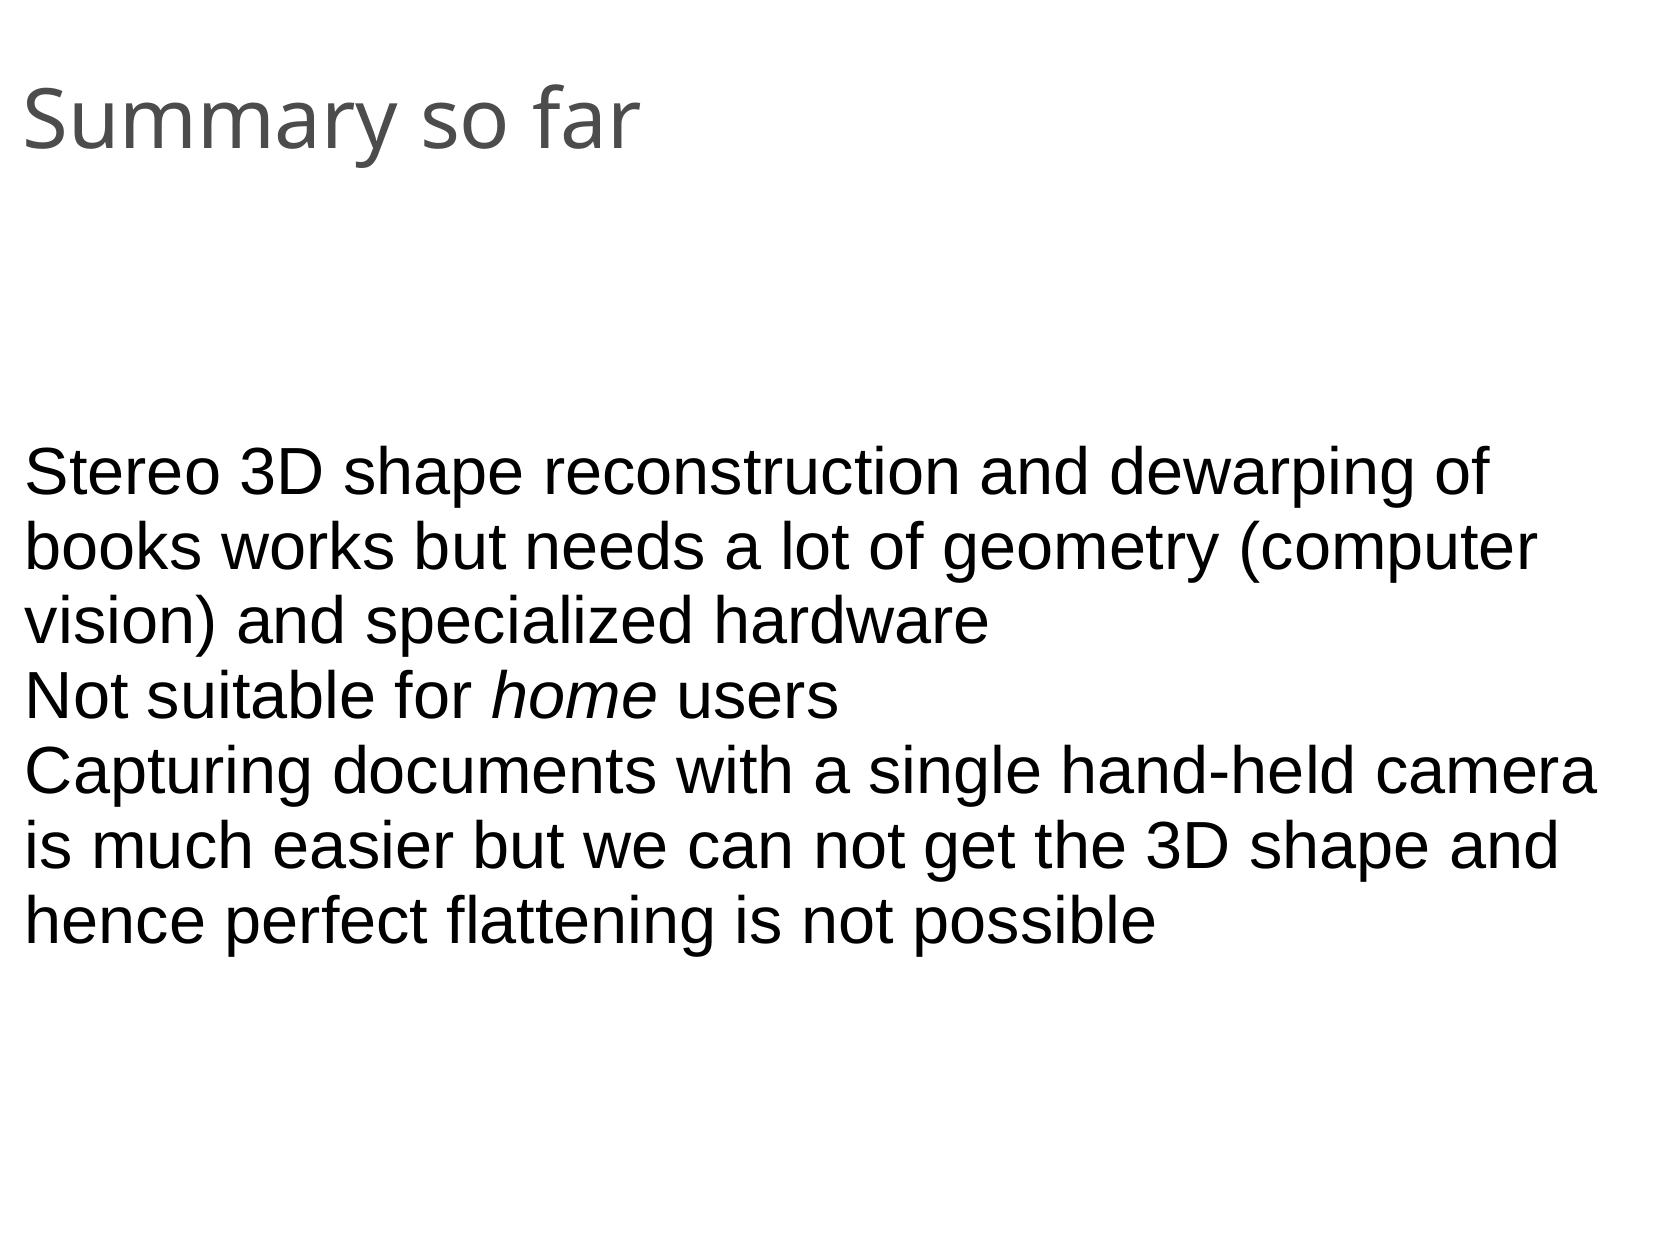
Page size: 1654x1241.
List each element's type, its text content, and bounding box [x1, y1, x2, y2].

subtitle Stereo 3D shape reconstruction and dewarping of books works but needs a lot of geometry (computer vision) and specialized hardware Not suitable for home users Capturing documents with a single hand-held camera is much easier but we can not get the 3D shape and hence perfect flattening is not possible [25, 233, 1654, 1158]
title Summary so far [22, 26, 1654, 205]
